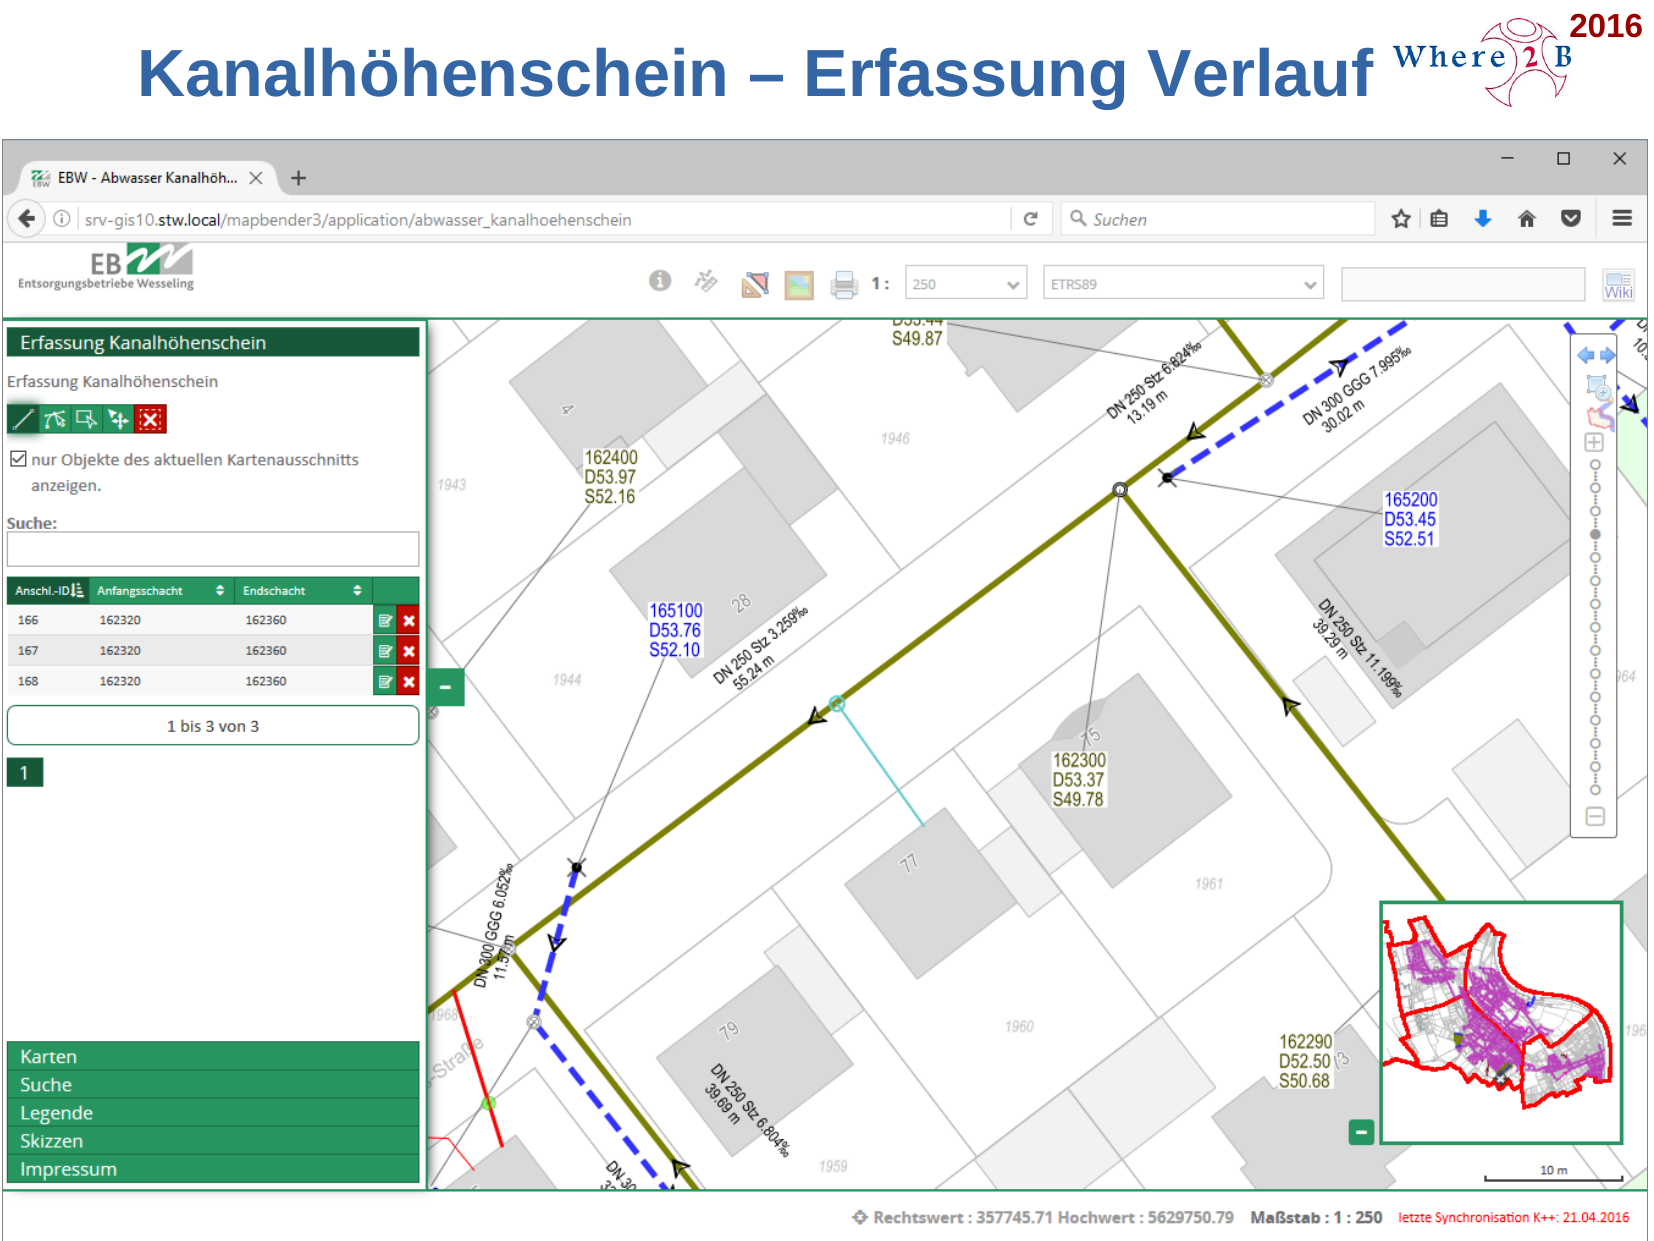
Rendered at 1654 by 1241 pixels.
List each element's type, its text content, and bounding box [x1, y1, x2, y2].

picture [1501, 18, 1571, 107]
title Kanalhöhenschein – Erfassung Verlauf [11, 0, 1501, 148]
picture [2, 139, 1648, 1241]
